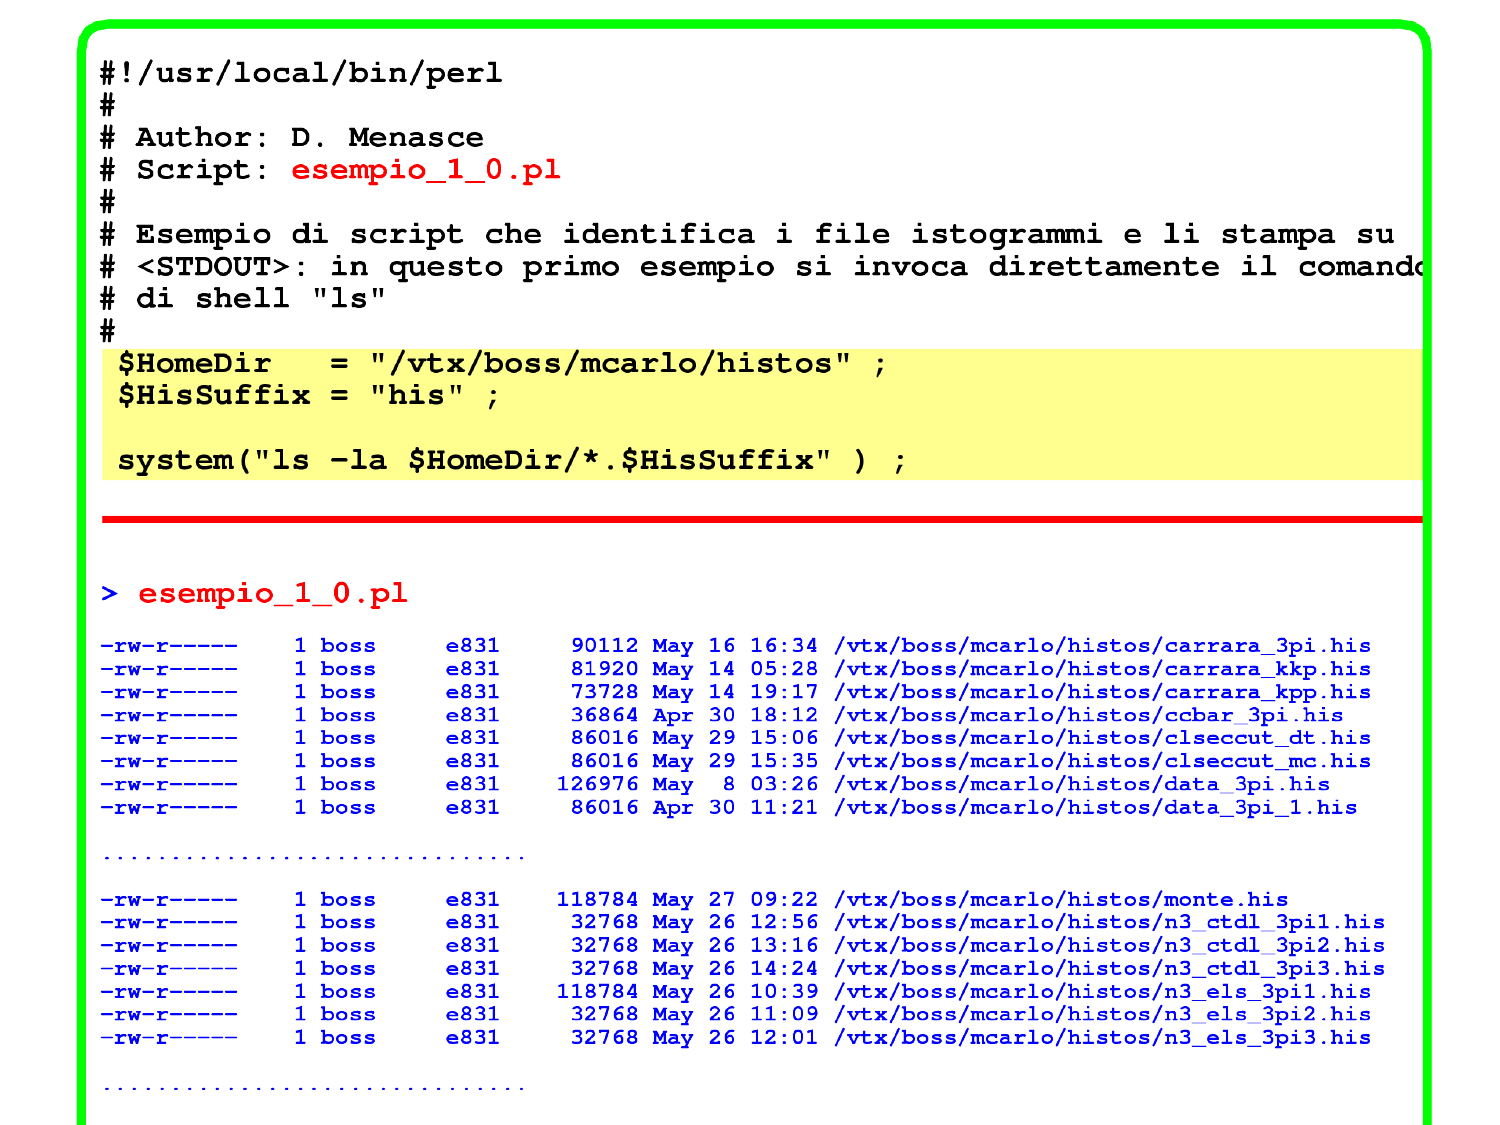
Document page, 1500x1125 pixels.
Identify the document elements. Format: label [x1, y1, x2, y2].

picture [76, 19, 1432, 1125]
